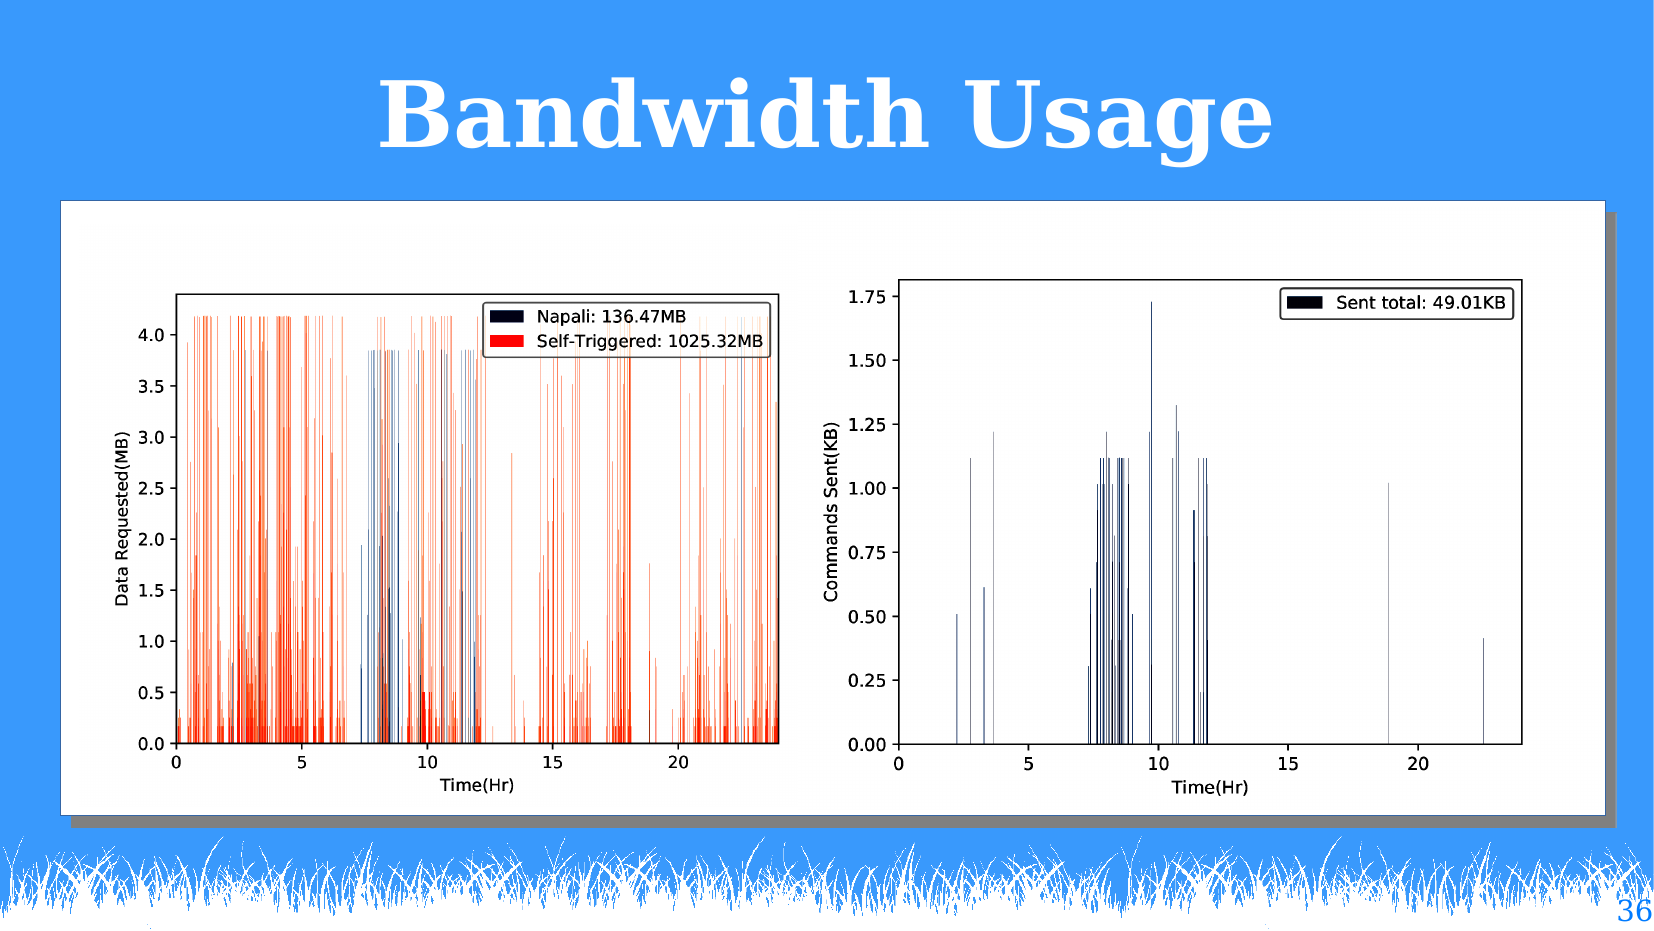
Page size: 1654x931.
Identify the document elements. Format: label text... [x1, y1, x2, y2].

title Bandwidth Usage [82, 37, 1571, 193]
picture [0, 0, 1654, 931]
text_box [60, 200, 1606, 816]
